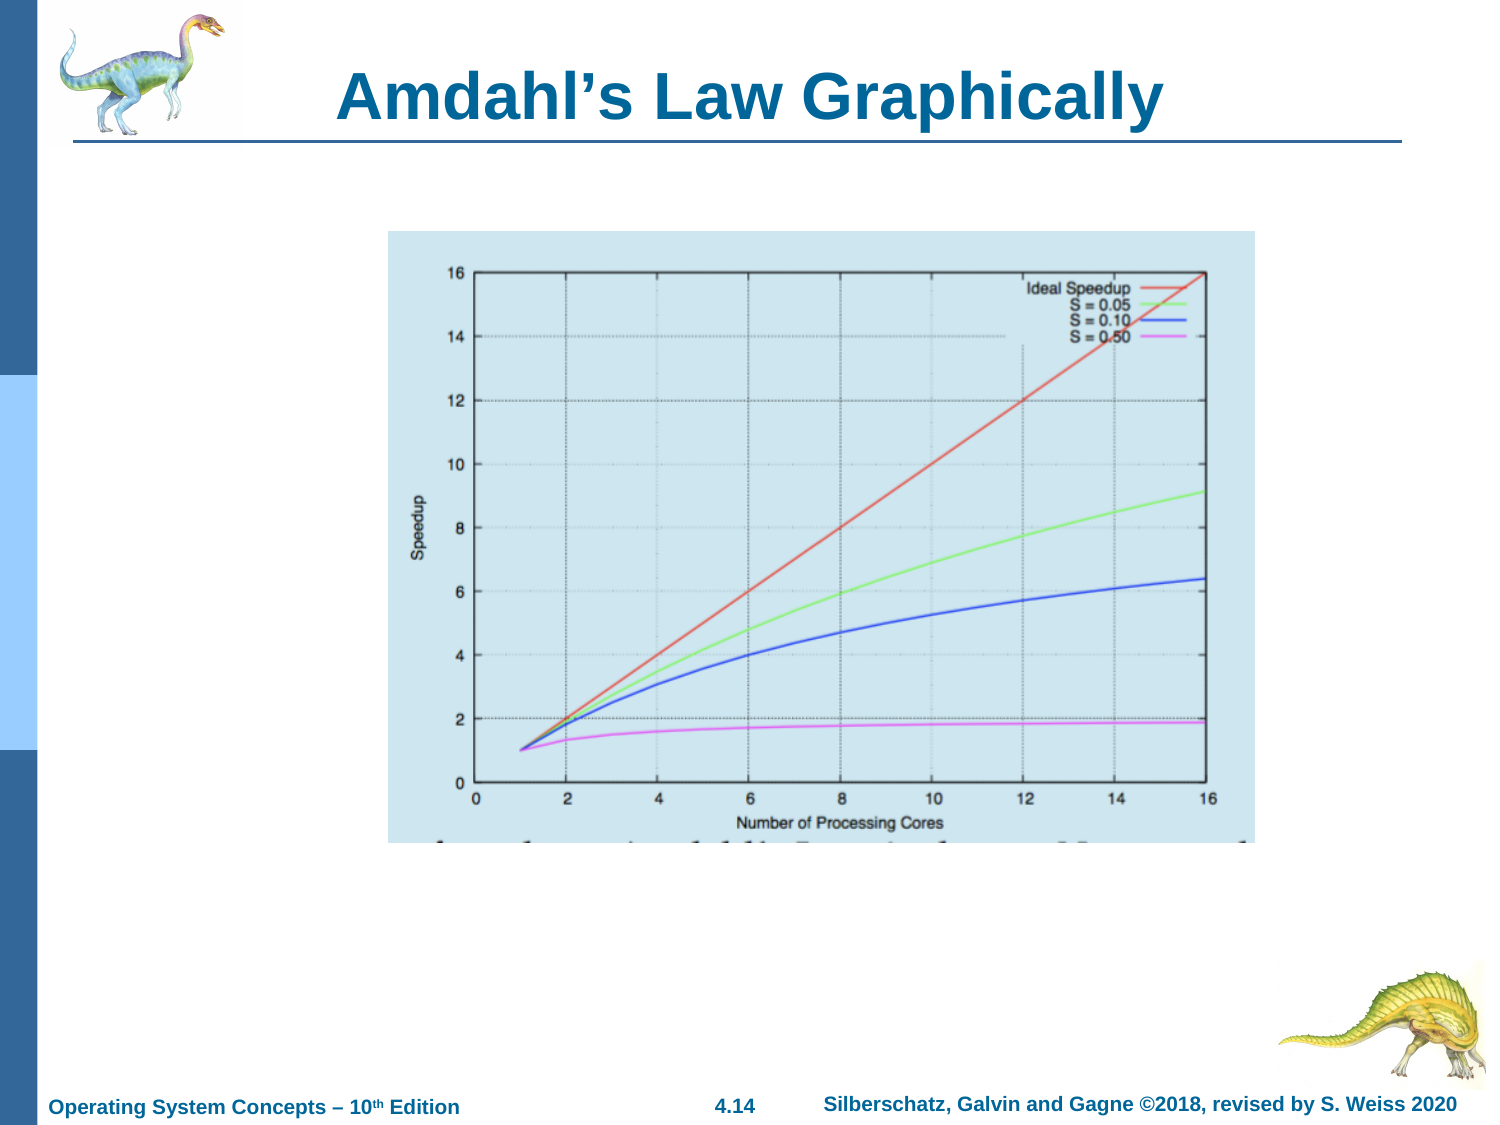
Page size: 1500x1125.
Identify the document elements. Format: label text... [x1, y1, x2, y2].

picture [1140, 1096, 1148, 1101]
picture [46, 0, 243, 149]
picture [1275, 959, 1486, 1090]
title Amdahl’s Law Graphically [75, 45, 1426, 141]
picture [388, 231, 1255, 843]
